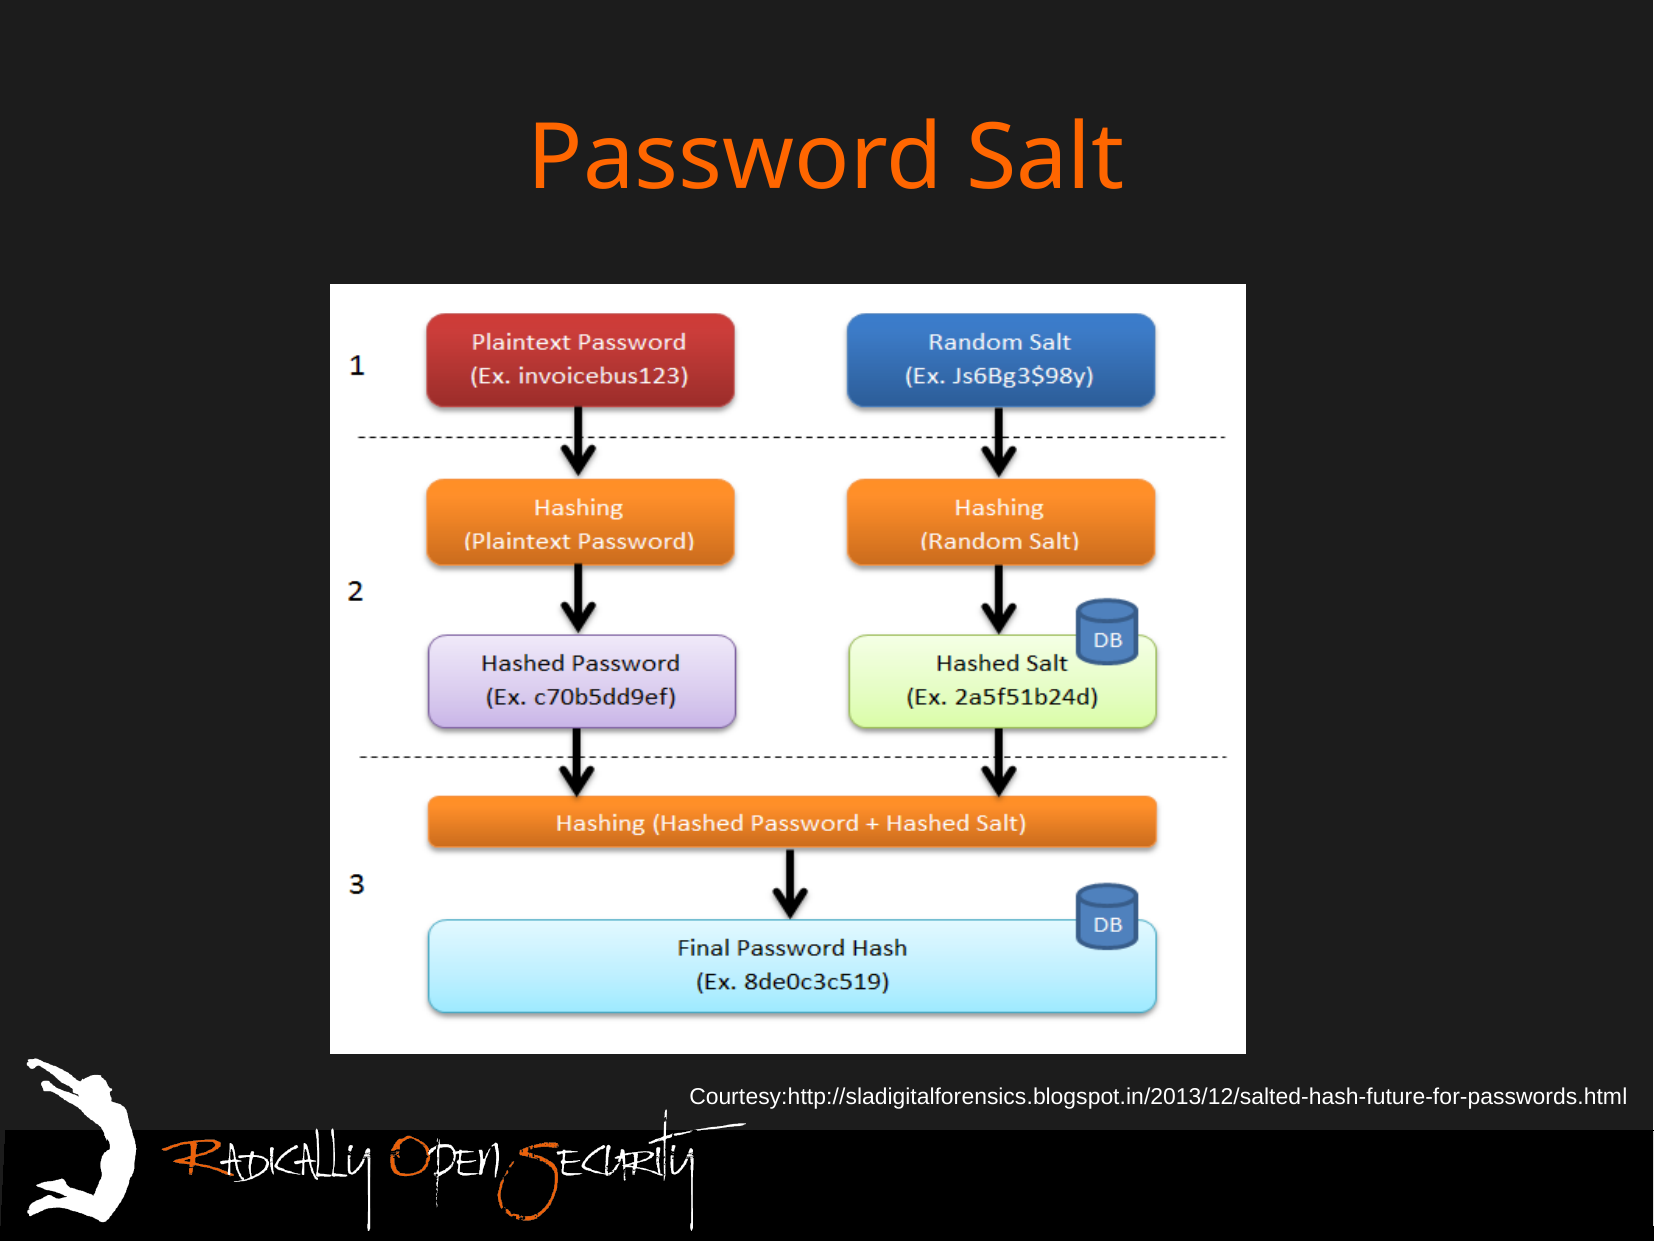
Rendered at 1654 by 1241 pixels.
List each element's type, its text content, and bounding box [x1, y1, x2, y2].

picture [0, 284, 1246, 1241]
text_box Courtesy:http://sladigitalforensics.blogspot.in/2013/12/salted-hash-future-for-passwords.html [674, 1076, 1645, 1119]
title Password Salt [82, 49, 1571, 257]
